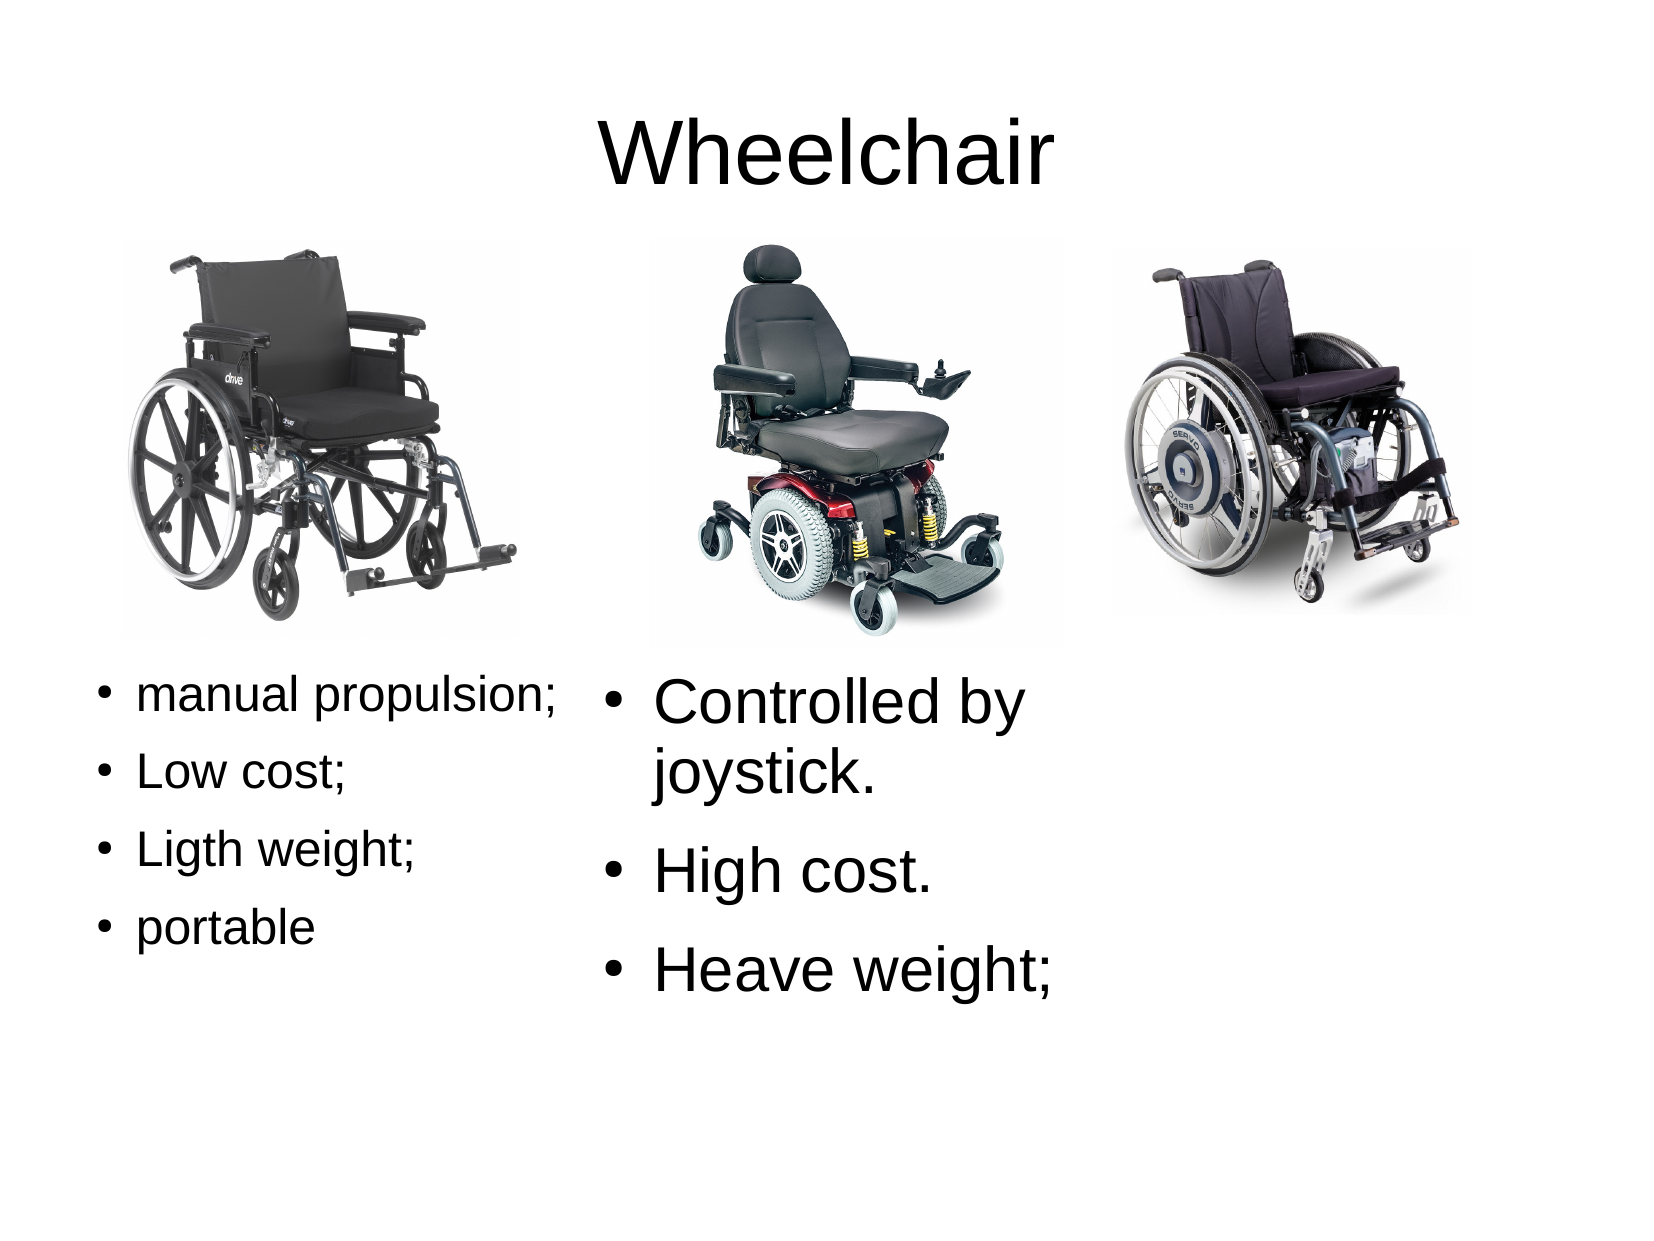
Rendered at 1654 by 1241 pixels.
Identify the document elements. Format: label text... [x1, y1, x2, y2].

picture [1110, 248, 1477, 615]
title Wheelchair [82, 49, 1571, 257]
list manual propulsion; Low cost; Ligth weight; portable [82, 665, 562, 1009]
picture [122, 240, 520, 638]
picture [649, 236, 1063, 650]
list Controlled by joystick. High cost. Heave weight; [585, 665, 1065, 1009]
